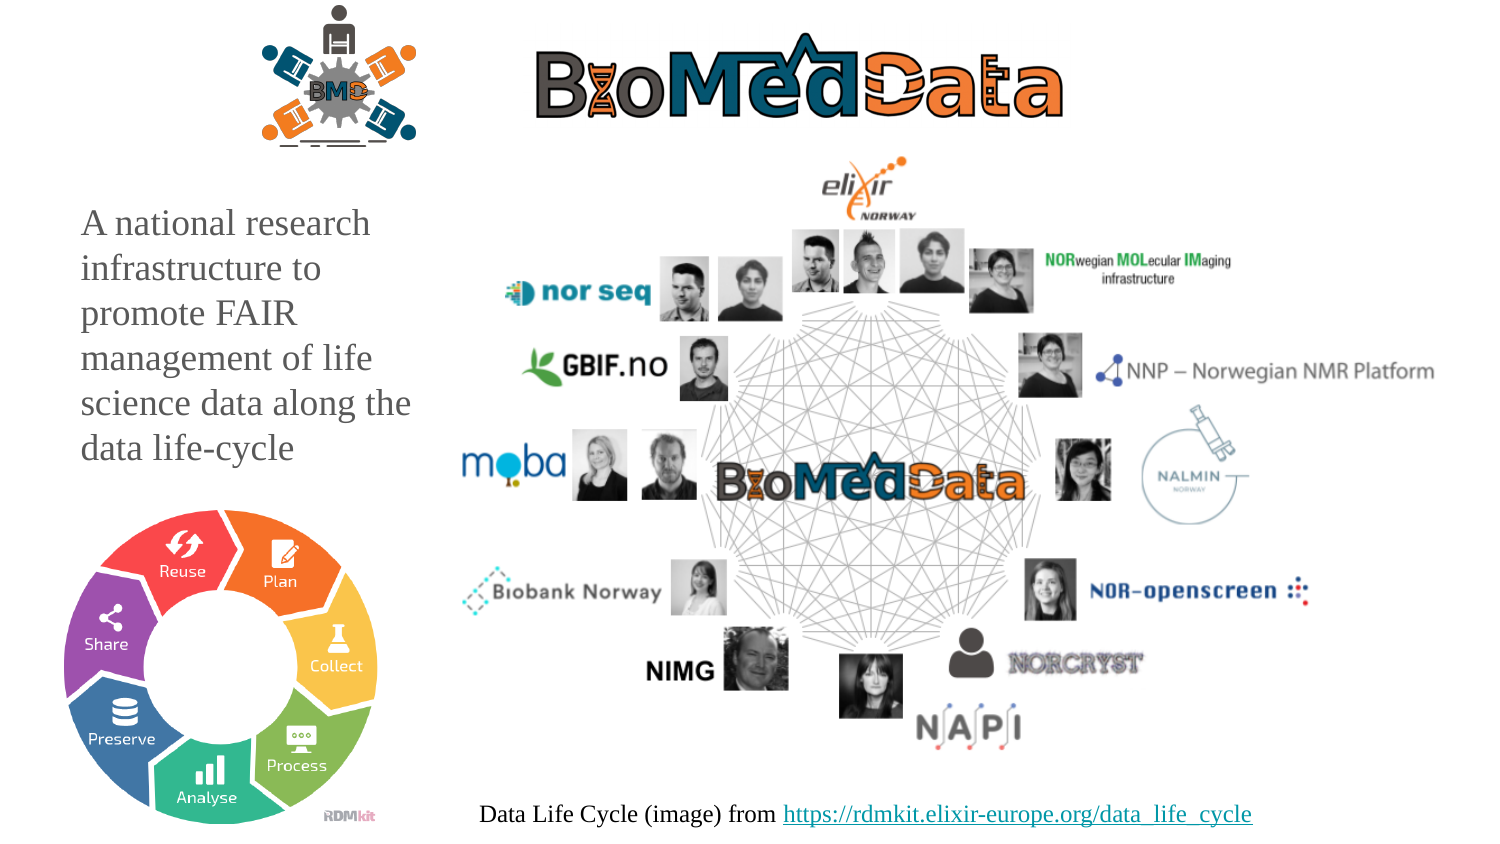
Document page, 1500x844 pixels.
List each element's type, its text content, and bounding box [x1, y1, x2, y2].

picture [262, 5, 416, 147]
picture [523, 23, 1071, 128]
text_box Data Life Cycle (image) from https://rdmkit.elixir-europe.org/data_life_cycle [464, 782, 1421, 844]
list A national research infrastructure to promote FAIR management of life science data along the data life-cycle [80, 197, 416, 473]
picture [9, 152, 1441, 837]
